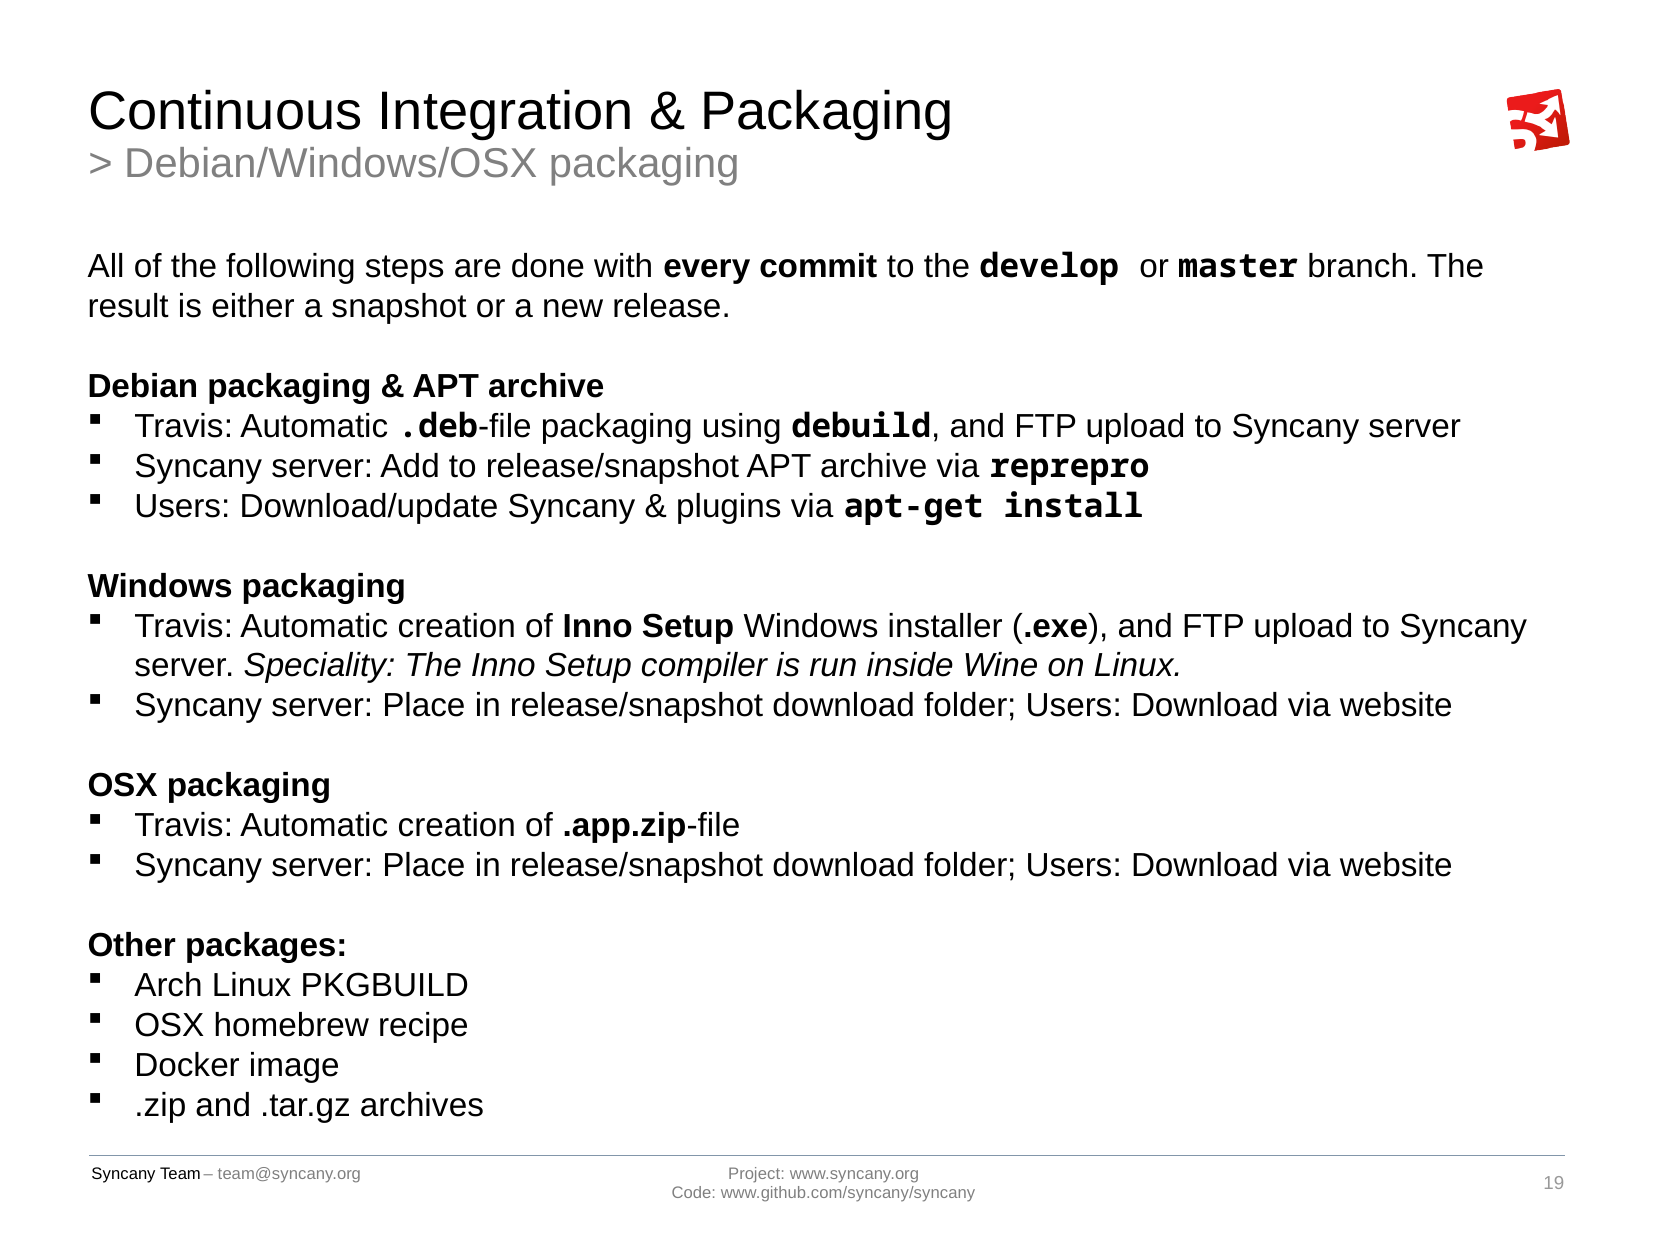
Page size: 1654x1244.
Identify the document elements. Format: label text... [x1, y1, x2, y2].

text_box <number> [1476, 1167, 1565, 1193]
text_box All of the following steps are done with every commit to the develop or master branch. The result is either a snapshot or a new release. Debian packaging & APT archive Travis: Automatic .deb-file packaging using debuild, and FTP upload to Syncany server Syncany server: Add to release/snapshot APT archive via reprepro Users: Download/update Syncany & plugins via apt-get install Windows packaging Travis: Automatic creation of Inno Setup Windows installer (.exe), and FTP upload to Syncany server. Speciality: The Inno Setup compiler is run inside Wine on Linux. Syncany server: Place in release/snapshot download folder; Users: Download via website OSX packaging Travis: Automatic creation of .app.zip-file Syncany server: Place in release/snapshot download folder; Users: Download via website Other packages: Arch Linux PKGBUILD OSX homebrew recipe Docker image .zip and .tar.gz archives [70, 236, 1571, 1132]
title Continuous Integration & Packaging > Debian/Windows/OSX packaging [88, 82, 1595, 207]
